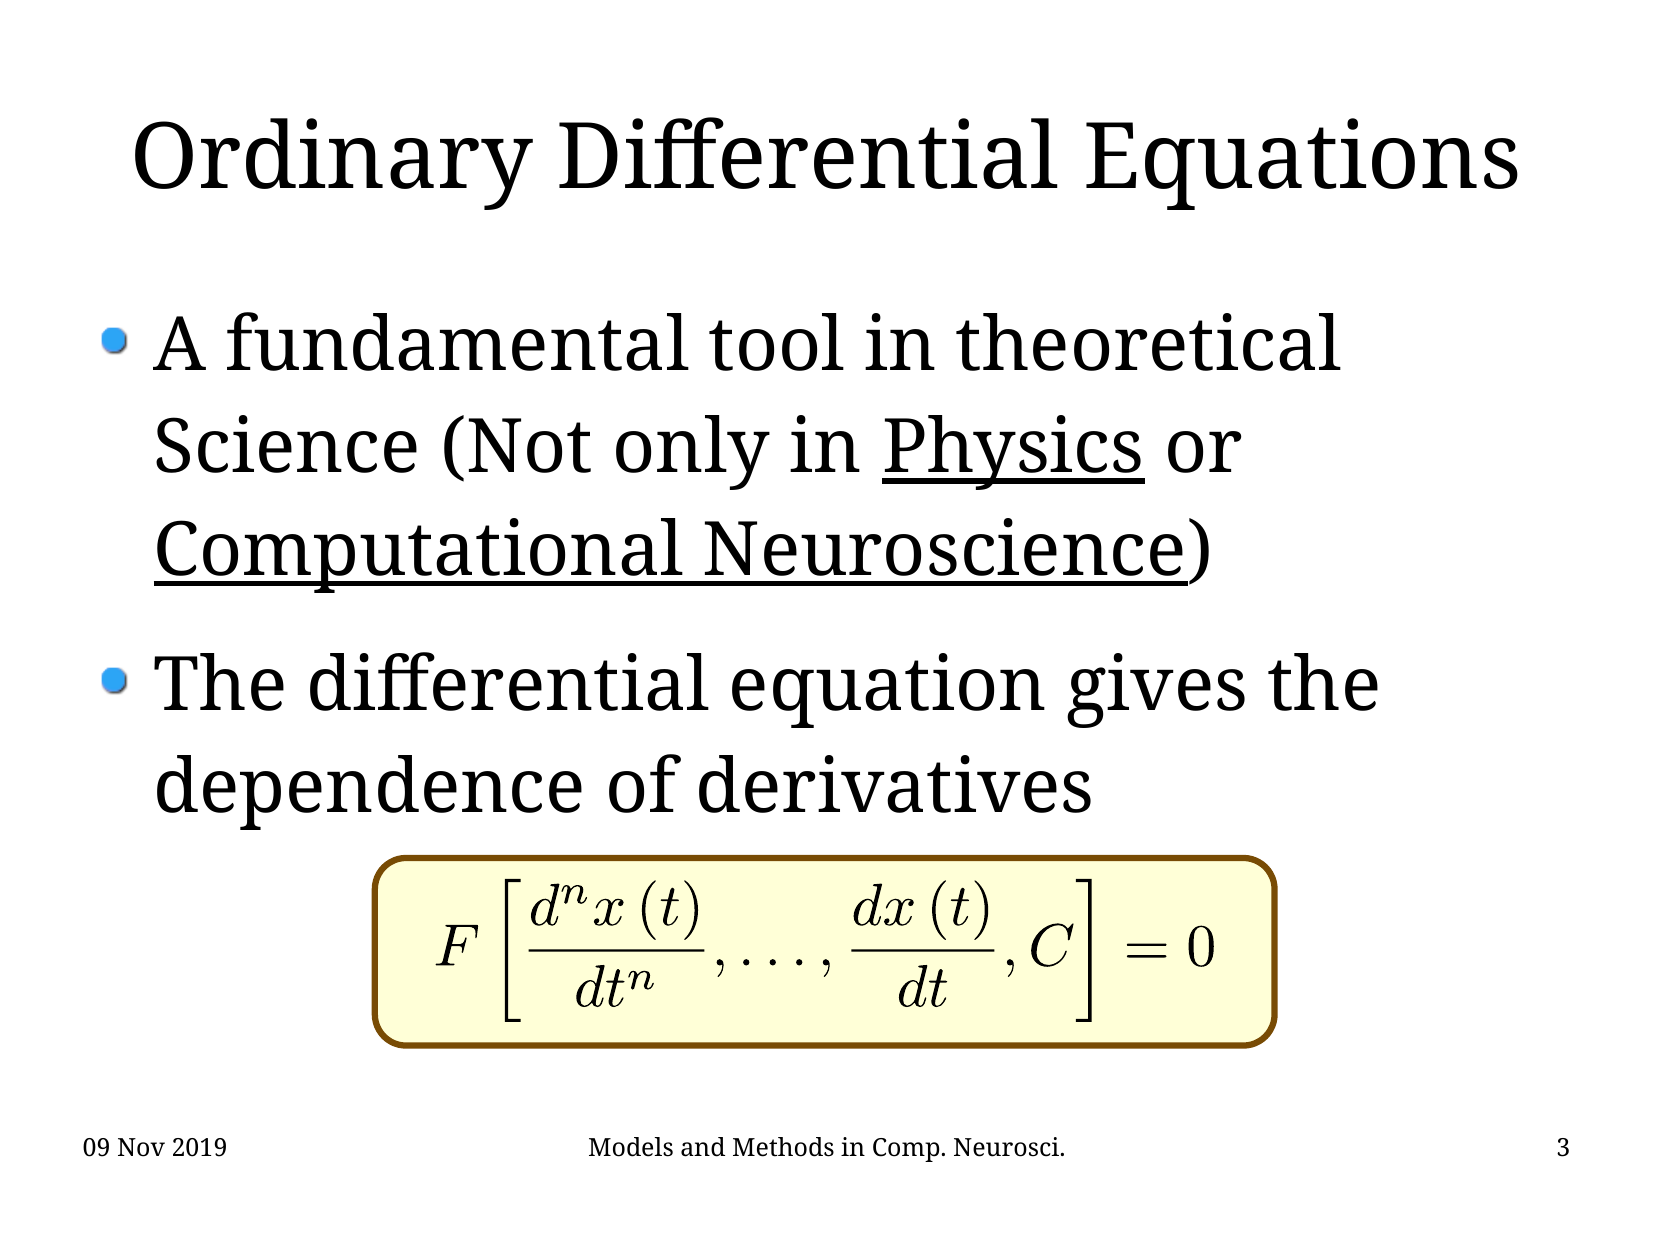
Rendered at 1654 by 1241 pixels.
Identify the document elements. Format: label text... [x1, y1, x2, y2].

title Ordinary Differential Equations [82, 49, 1571, 257]
picture [433, 878, 1217, 1022]
list A fundamental tool in theoretical Science (Not only in Physics or Computational Neuroscience) The differential equation gives the dependence of derivatives [82, 290, 1571, 1010]
text_box [374, 857, 1275, 1046]
